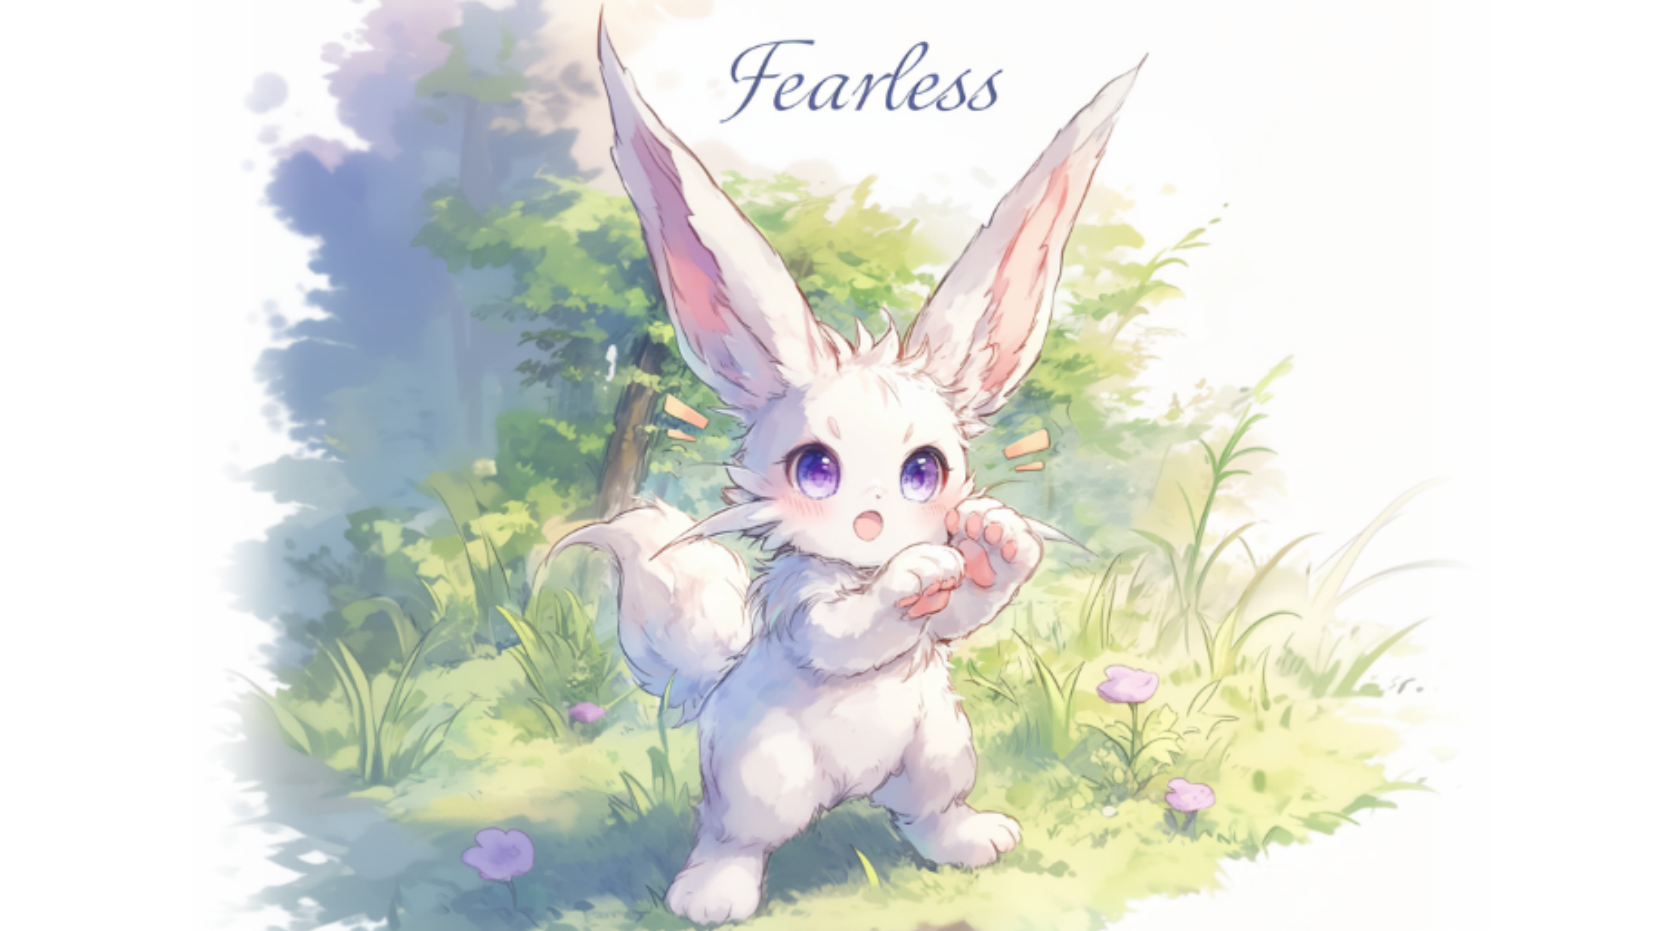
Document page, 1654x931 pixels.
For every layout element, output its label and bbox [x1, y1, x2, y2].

picture [192, 0, 1495, 931]
